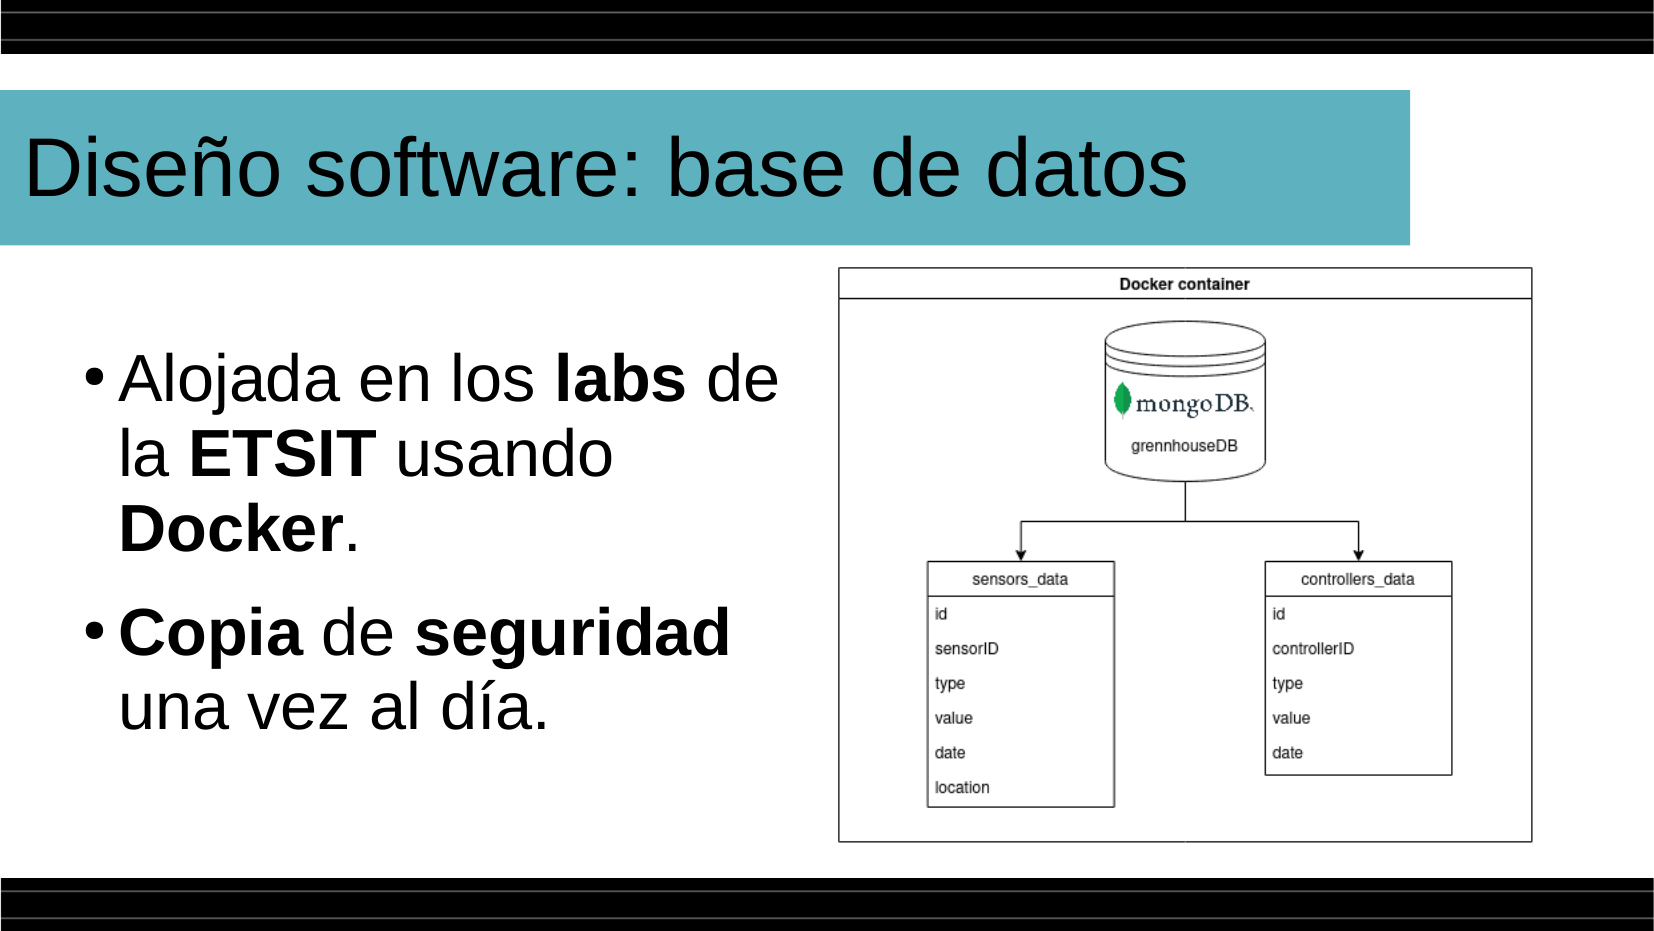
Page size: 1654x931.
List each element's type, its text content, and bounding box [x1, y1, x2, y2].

picture [0, 0, 1654, 54]
list Alojada en los labs de la ETSIT usando Docker. Copia de seguridad una vez al día. [82, 299, 809, 786]
picture [0, 878, 1654, 931]
title Diseño software: base de datos [0, 90, 1411, 246]
picture [825, 254, 1546, 856]
